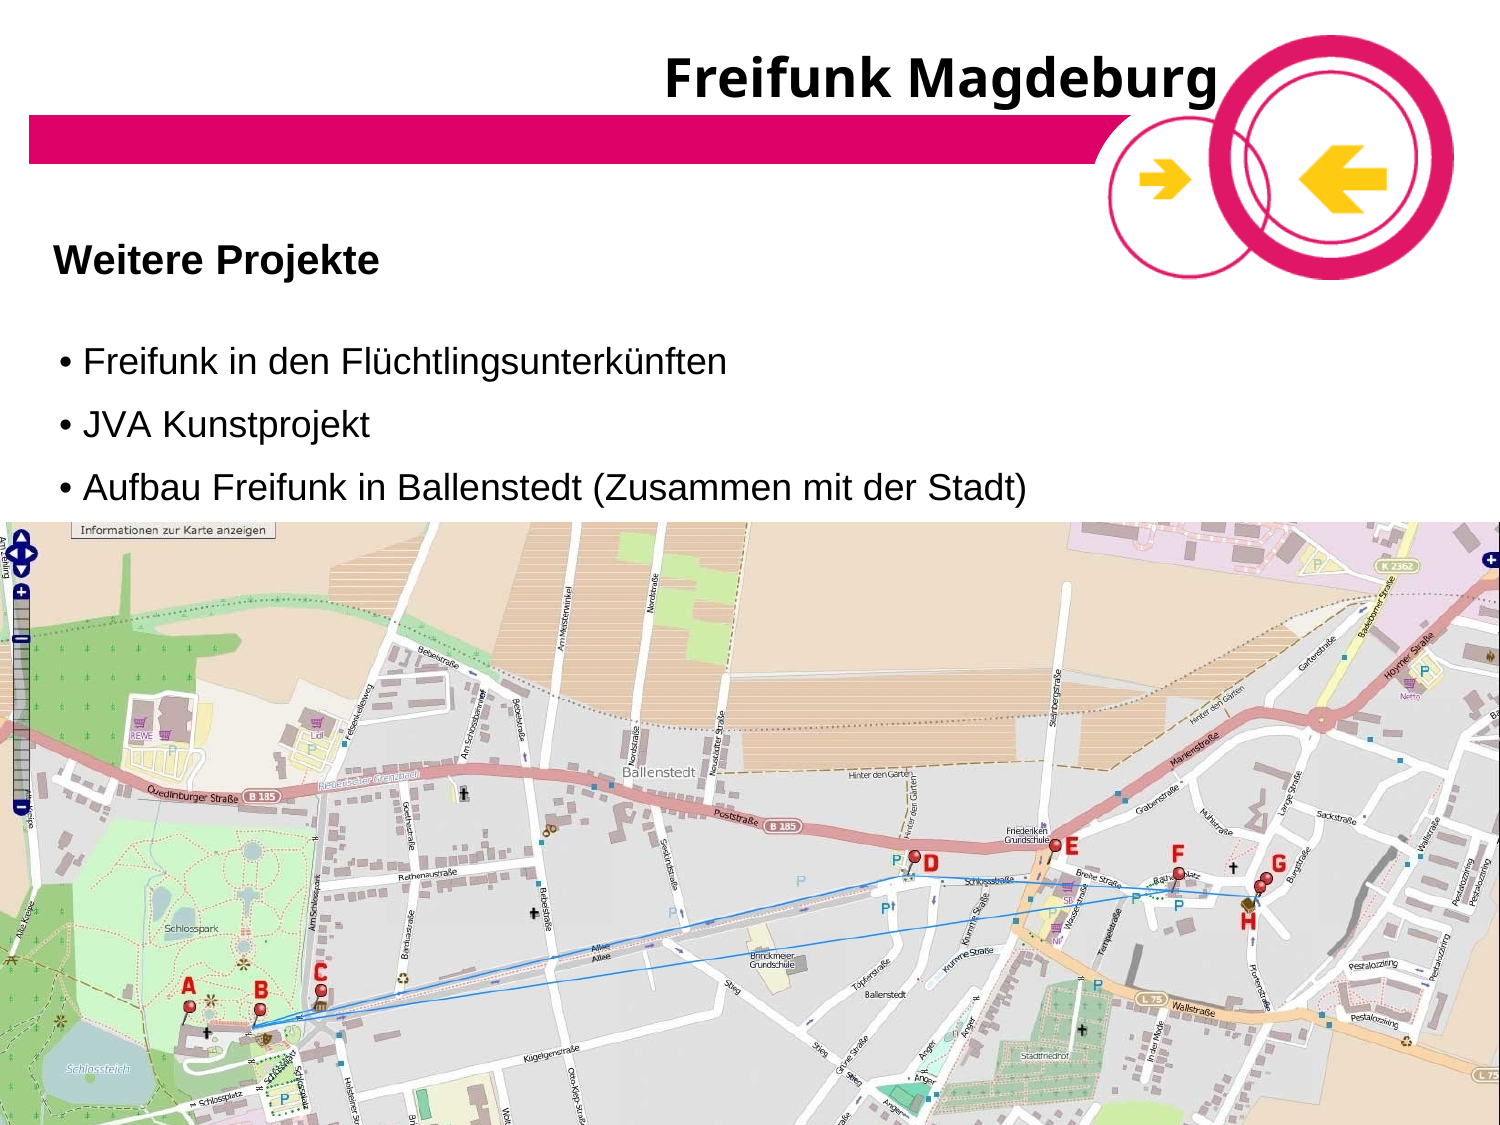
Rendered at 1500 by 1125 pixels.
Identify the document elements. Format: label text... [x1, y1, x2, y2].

text_box Freifunk in den Flüchtlingsunterkünften JVA Kunstprojekt Aufbau Freifunk in Ballenstedt (Zusammen mit der Stadt) [59, 337, 1124, 522]
text_box Weitere Projekte [53, 233, 1046, 313]
picture [1107, 35, 1454, 280]
picture [1107, 73, 1114, 91]
picture [0, 522, 1500, 1125]
